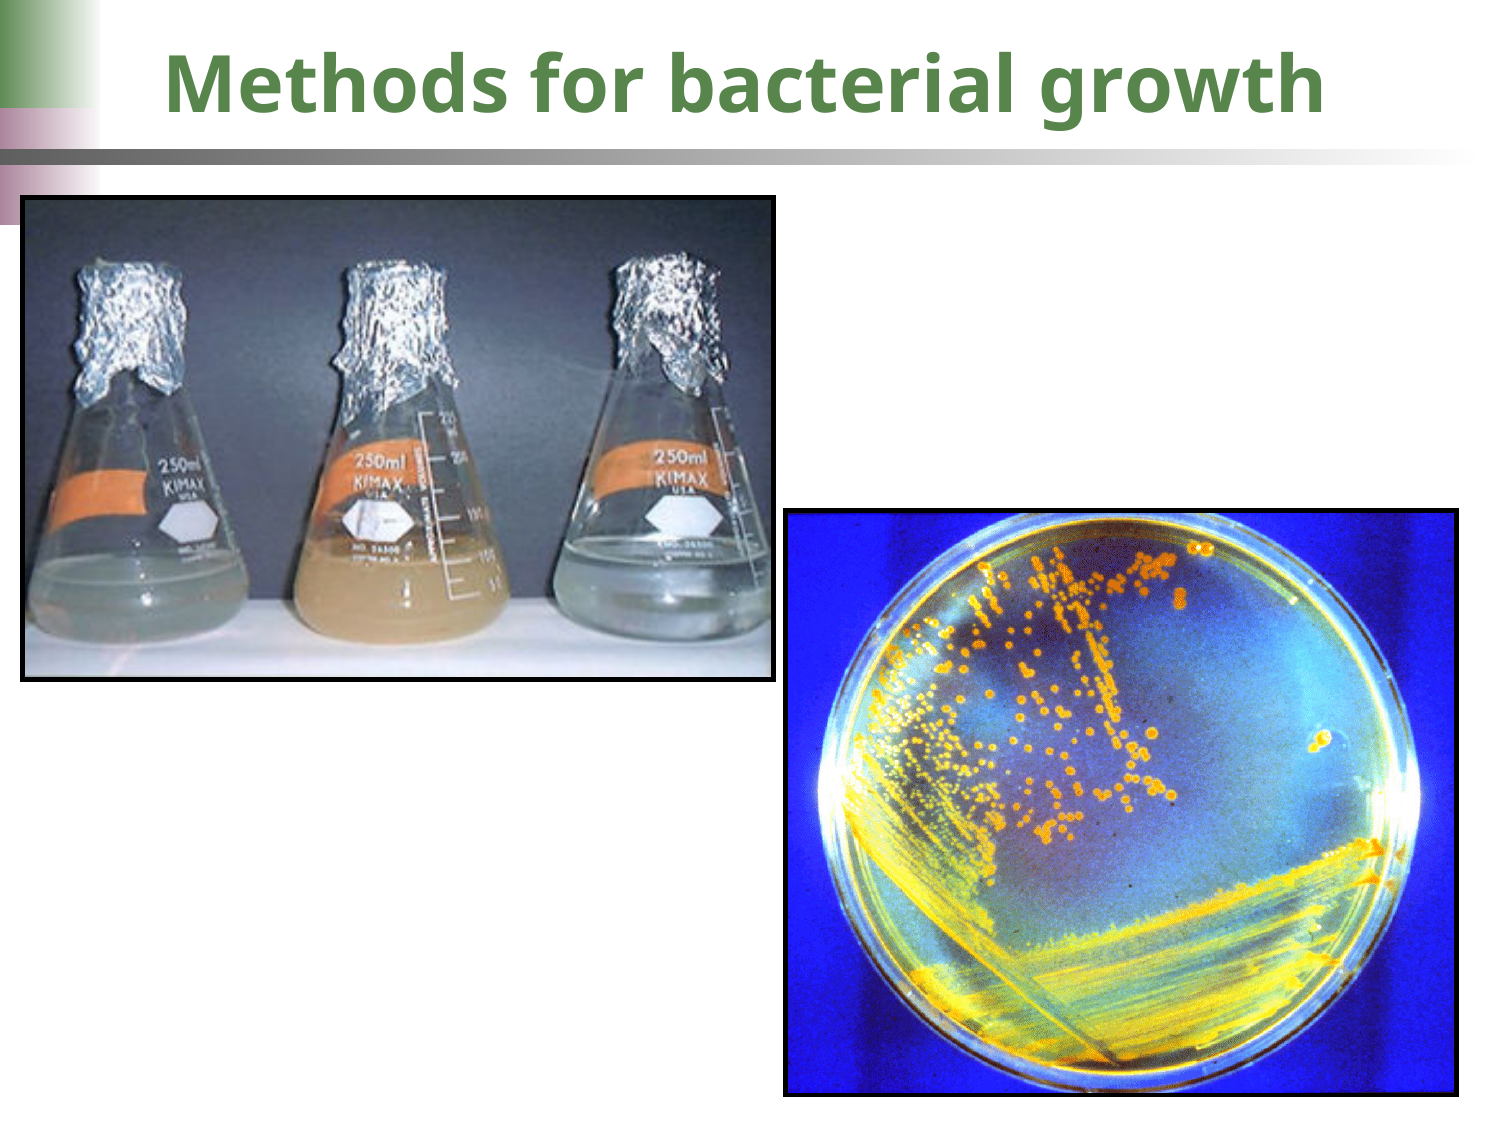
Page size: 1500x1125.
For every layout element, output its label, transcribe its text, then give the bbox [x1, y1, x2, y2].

picture [787, 513, 1455, 1093]
title Methods for bacterial growth [133, 24, 1359, 138]
picture [24, 200, 771, 678]
